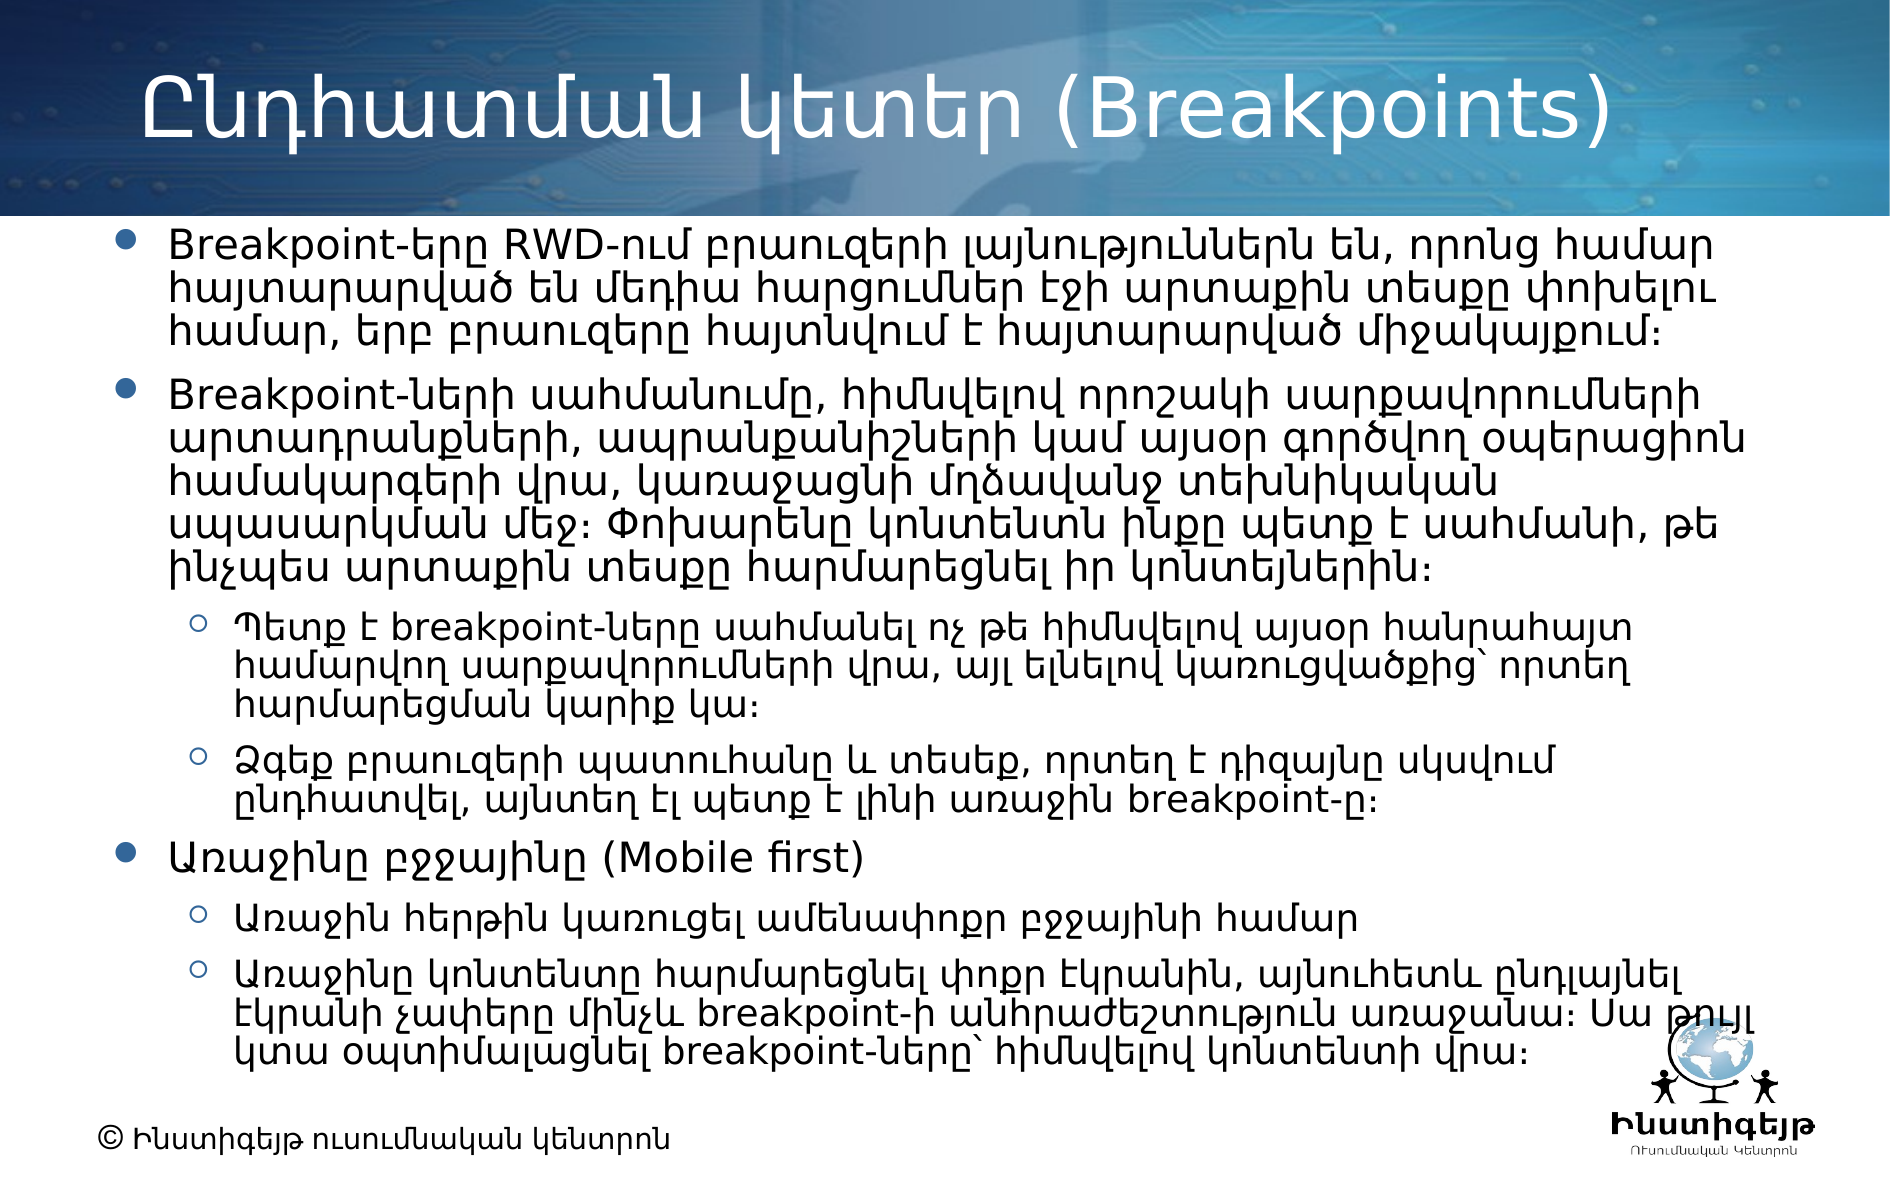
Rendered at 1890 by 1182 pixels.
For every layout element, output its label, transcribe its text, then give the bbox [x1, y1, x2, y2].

picture [1678, 1019, 1686, 1024]
picture [1623, 1012, 1632, 1024]
picture [0, 0, 1890, 216]
list Breakpoint-երը RWD-ում բրաուզերի լայնություններն են, որոնց համար հայտարարված են մեդիա հարցումներ էջի արտաքին տեսքը փոխելու համար, երբ բրաուզերը հայտնվում է հայտարարված միջակայքում։ Breakpoint-ների սահմանումը, հիմնվելով որոշակի սարքավորումների արտադրանքների, ապրանքանիշների կամ այսօր գործվող օպերացիոն համակարգերի վրա, կառաջացնի մղձավանջ տեխնիկական սպասարկման մեջ։ Փոխարենը կոնտենտն ինքը պետք է սահմանի, թե ինչպես արտաքին տեսքը հարմարեցնել իր կոնտեյներին։ Պետք է breakpoint-ները սահմանել ոչ թե հիմնվելով այսօր հանրահայտ համարվող սարքավորումների վրա, այլ ելնելով կառուցվածքից՝ որտեղ հարմարեցման կարիք կա։ Ձգեք բրաուզերի պատուհանը և տեսեք, որտեղ է դիզայնը սկսվում ընդհատվել, այնտեղ էլ պետք է լինի առաջին breakpoint-ը։ Առաջինը բջջայինը (Mobile first) Առաջին հերթին կառուցել ամենափոքր բջջայինի համար Առաջինը կոնտենտը հարմարեցնել փոքր էկրանին, այնուհետև ընդլայնել էկրանի չափերը մինչև breakpoint-ի անհրաժեշտություն առաջանա։ Սա թույլ կտա օպտիմալացնել breakpoint-ները՝ հիմնվելով կոնտենտի վրա։ [112, 224, 1801, 250]
text_box Ընդհատման կետեր (Breakpoints) [138, 82, 1789, 88]
picture [1612, 1012, 1815, 1157]
picture [1636, 1012, 1646, 1023]
